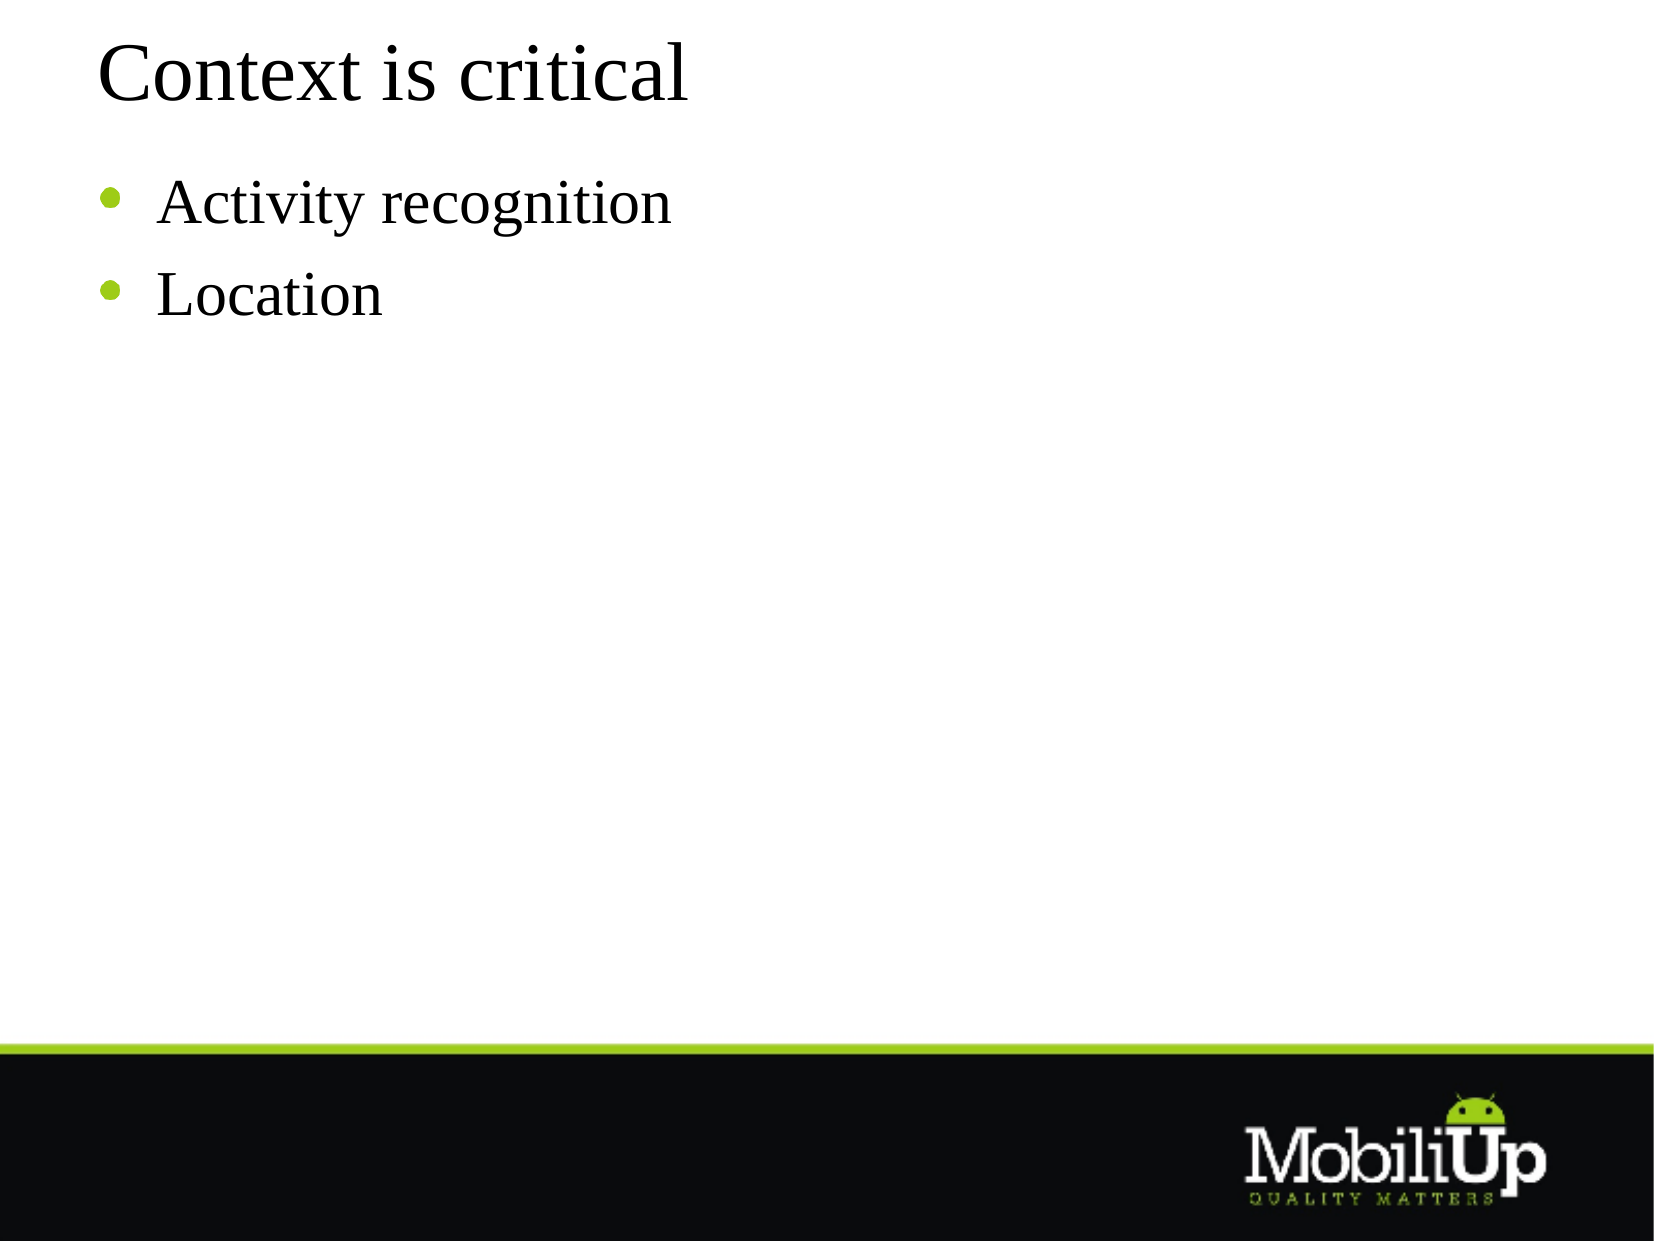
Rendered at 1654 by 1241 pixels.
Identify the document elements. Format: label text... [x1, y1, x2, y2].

title Context is critical [82, 9, 1571, 125]
list Activity recognition Location [85, 151, 1574, 871]
picture [0, 0, 1654, 1241]
